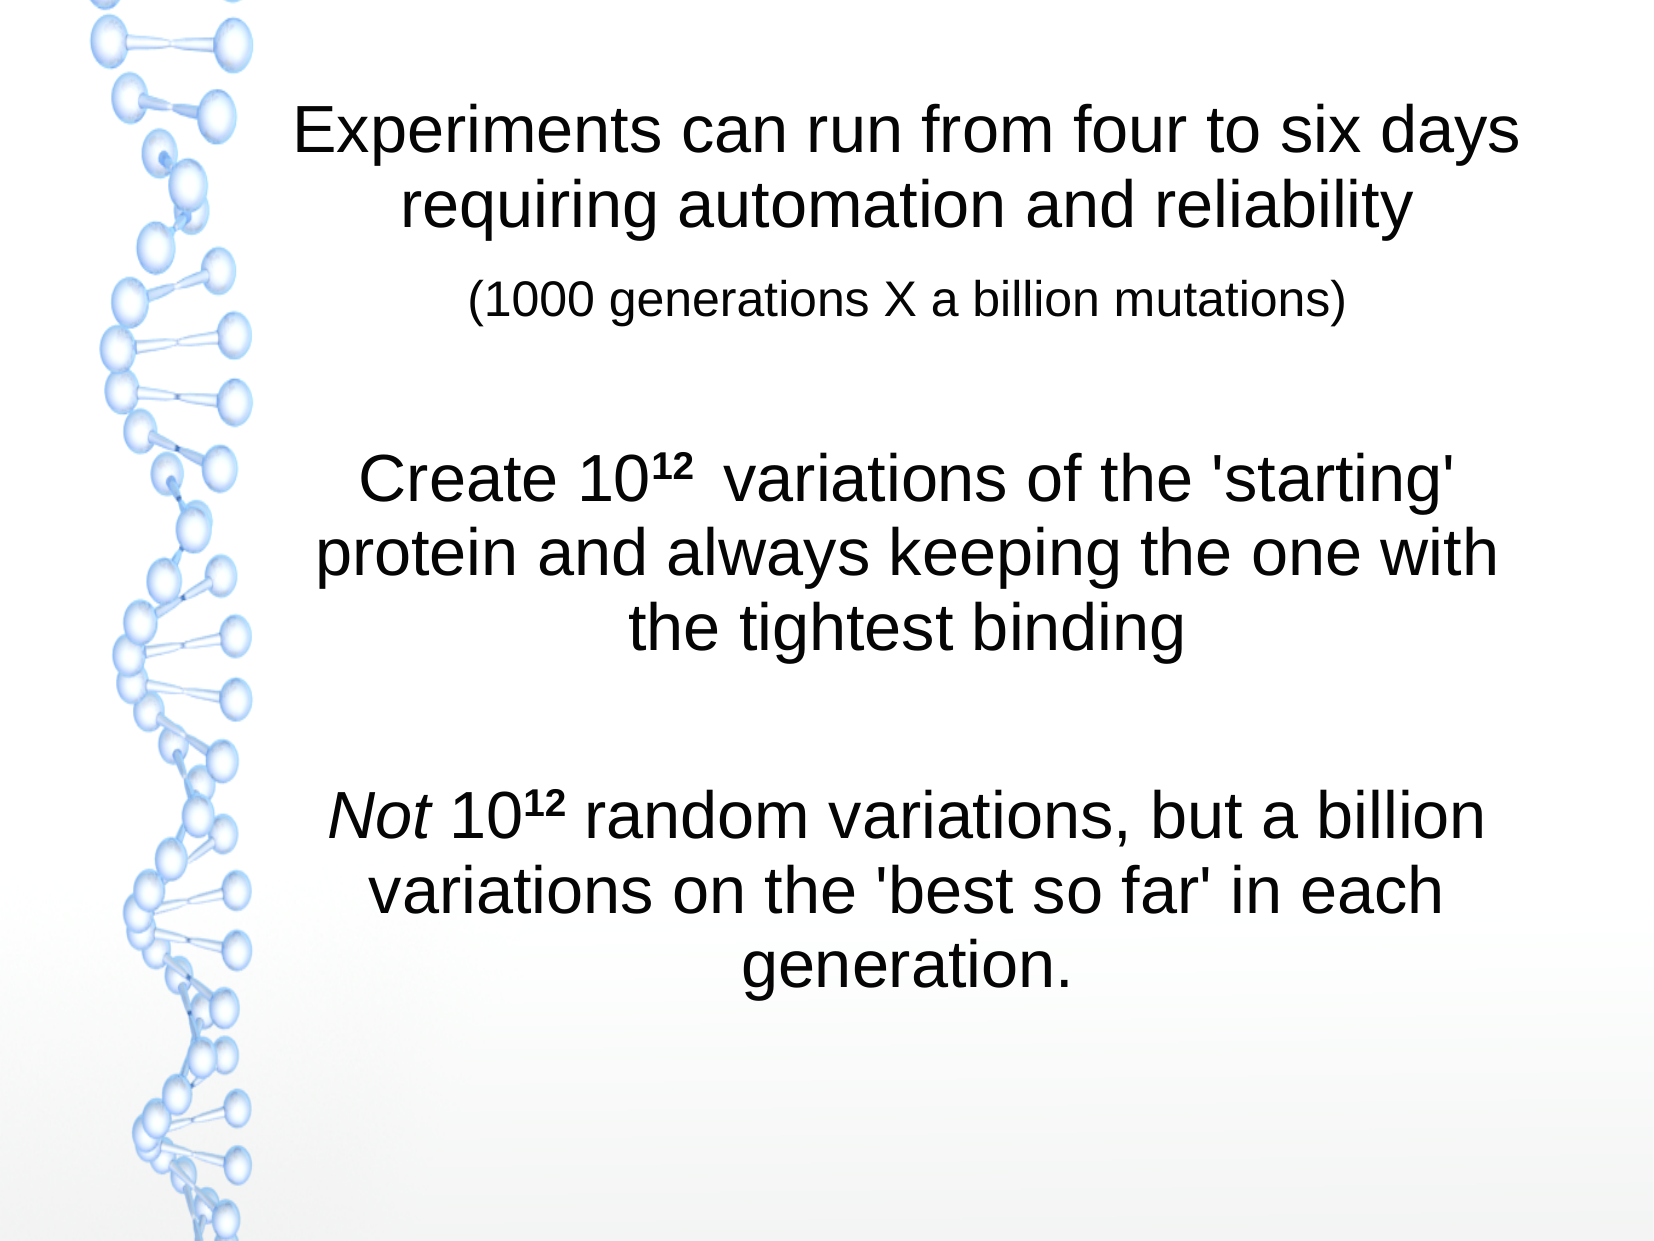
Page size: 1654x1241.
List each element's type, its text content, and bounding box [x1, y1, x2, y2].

picture [0, 0, 1654, 1241]
text_box Experiments can run from four to six days requiring automation and reliability (1000 generations X a billion mutations) Create 1012 variations of the 'starting' protein and always keeping the one with the tightest binding Not 1012 random variations, but a billion variations on the 'best so far' in each generation. [270, 104, 1546, 1077]
